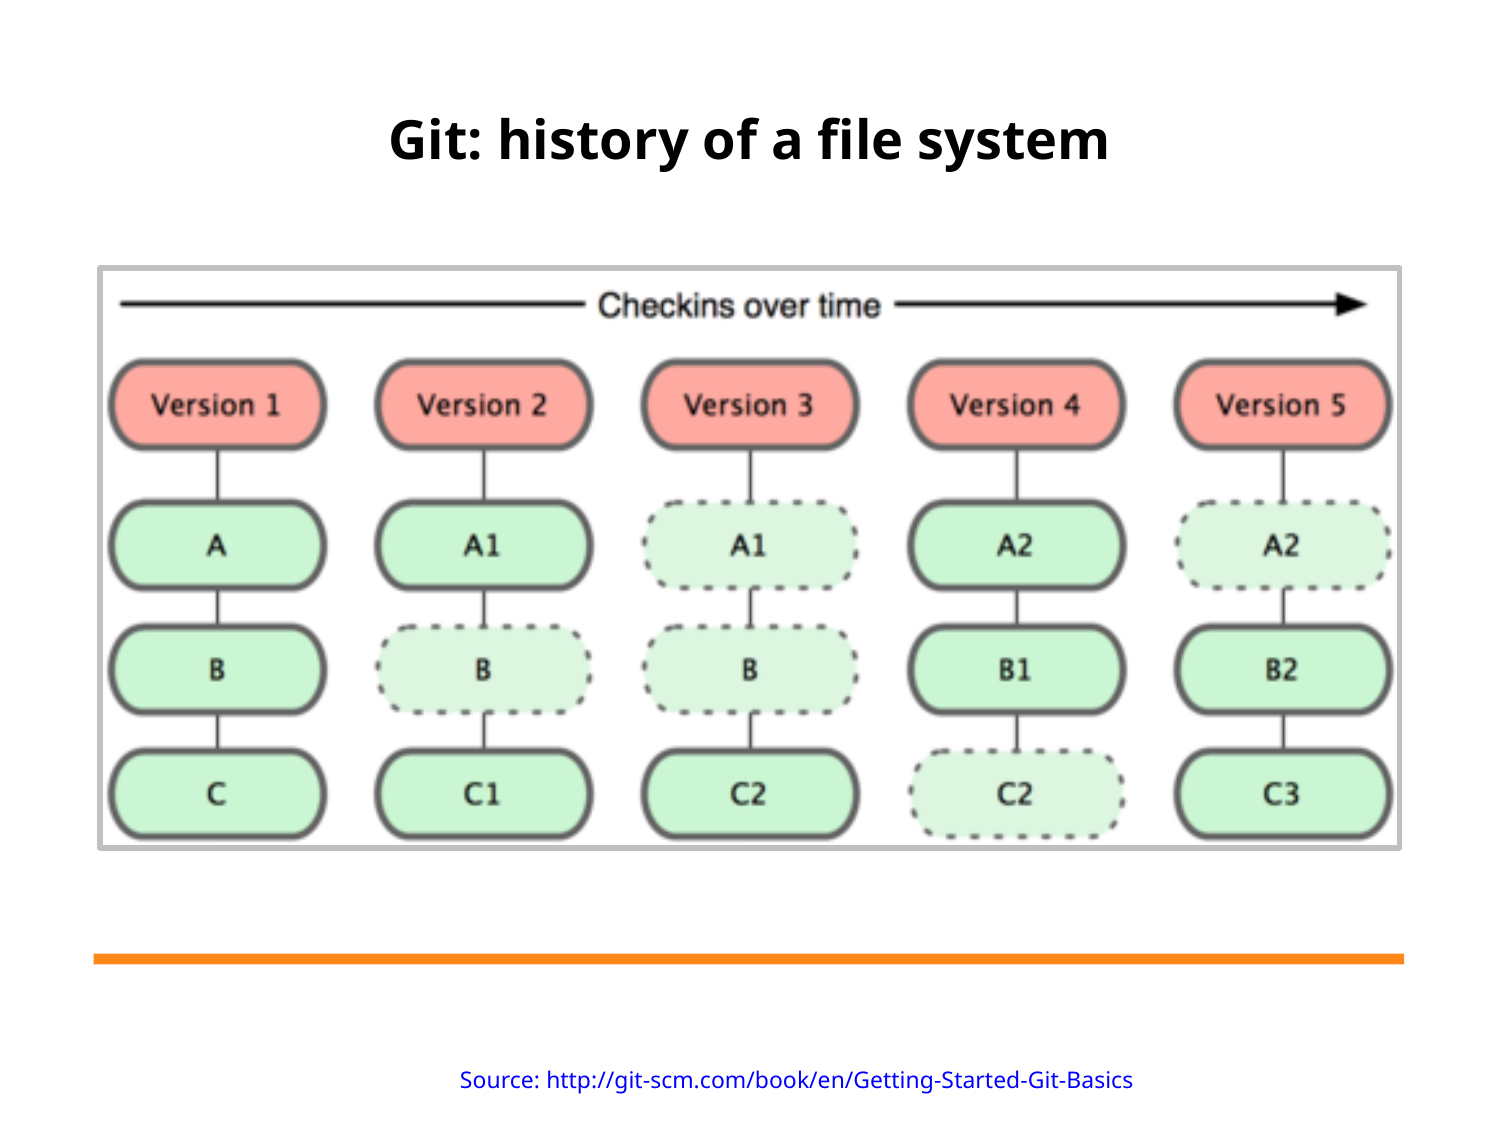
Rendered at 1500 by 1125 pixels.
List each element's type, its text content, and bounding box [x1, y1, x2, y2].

picture [0, 0, 1500, 1125]
text_box Source: http://git-scm.com/book/en/Getting-Started-Git-Basics [445, 1056, 1055, 1098]
title Git: history of a file system [75, 44, 1426, 233]
